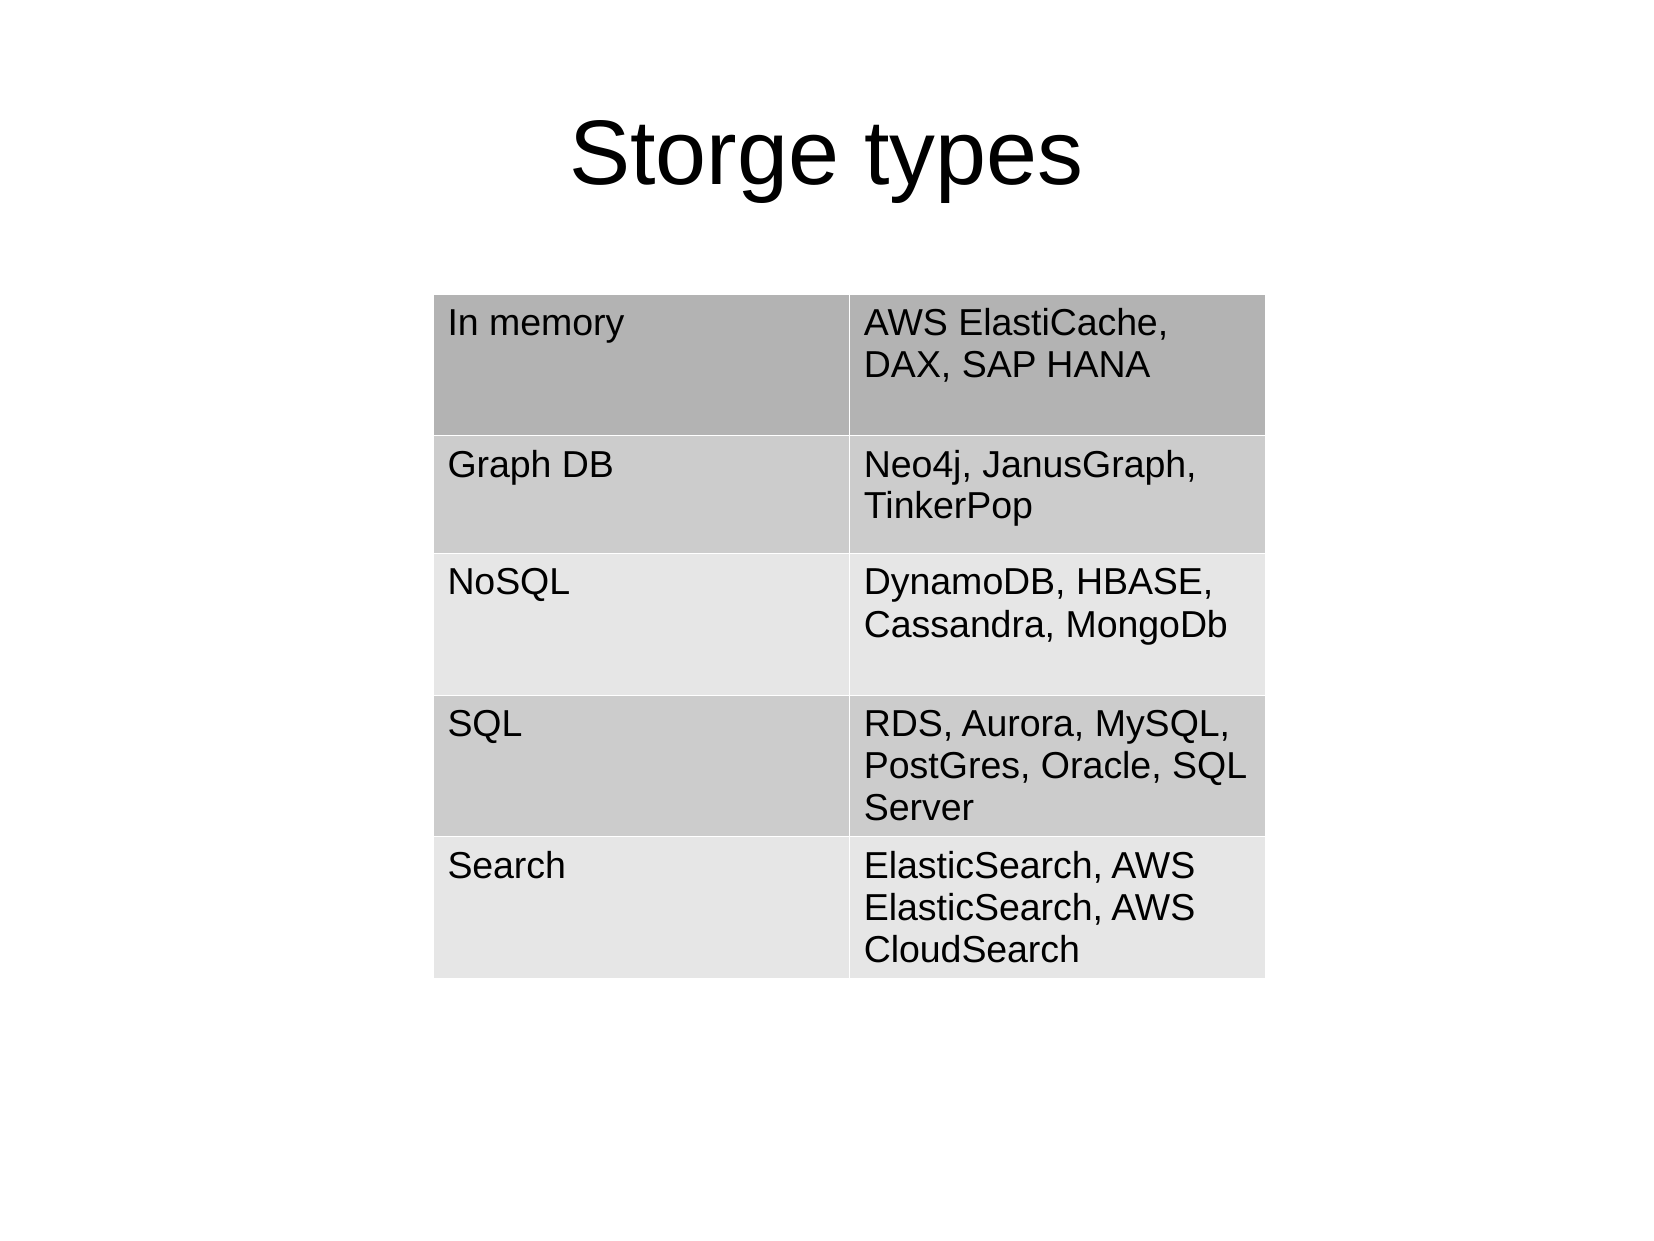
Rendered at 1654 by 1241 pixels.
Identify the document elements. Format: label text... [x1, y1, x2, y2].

table_header AWS ElastiCache, DAX, SAP HANA [850, 295, 1265, 435]
table_cell ElasticSearch, AWS ElasticSearch, AWS CloudSearch [850, 837, 1265, 978]
table_cell RDS, Aurora, MySQL, PostGres, Oracle, SQL Server [850, 696, 1265, 836]
title Storge types [82, 49, 1571, 257]
table_cell Neo4j, JanusGraph, TinkerPop [850, 436, 1265, 553]
table_header In memory [434, 295, 849, 435]
table_cell SQL [434, 696, 849, 836]
table_cell NoSQL [434, 554, 849, 695]
table_cell DynamoDB, HBASE, Cassandra, MongoDb [850, 554, 1265, 695]
table_cell Graph DB [434, 436, 849, 553]
table_cell Search [434, 837, 849, 978]
